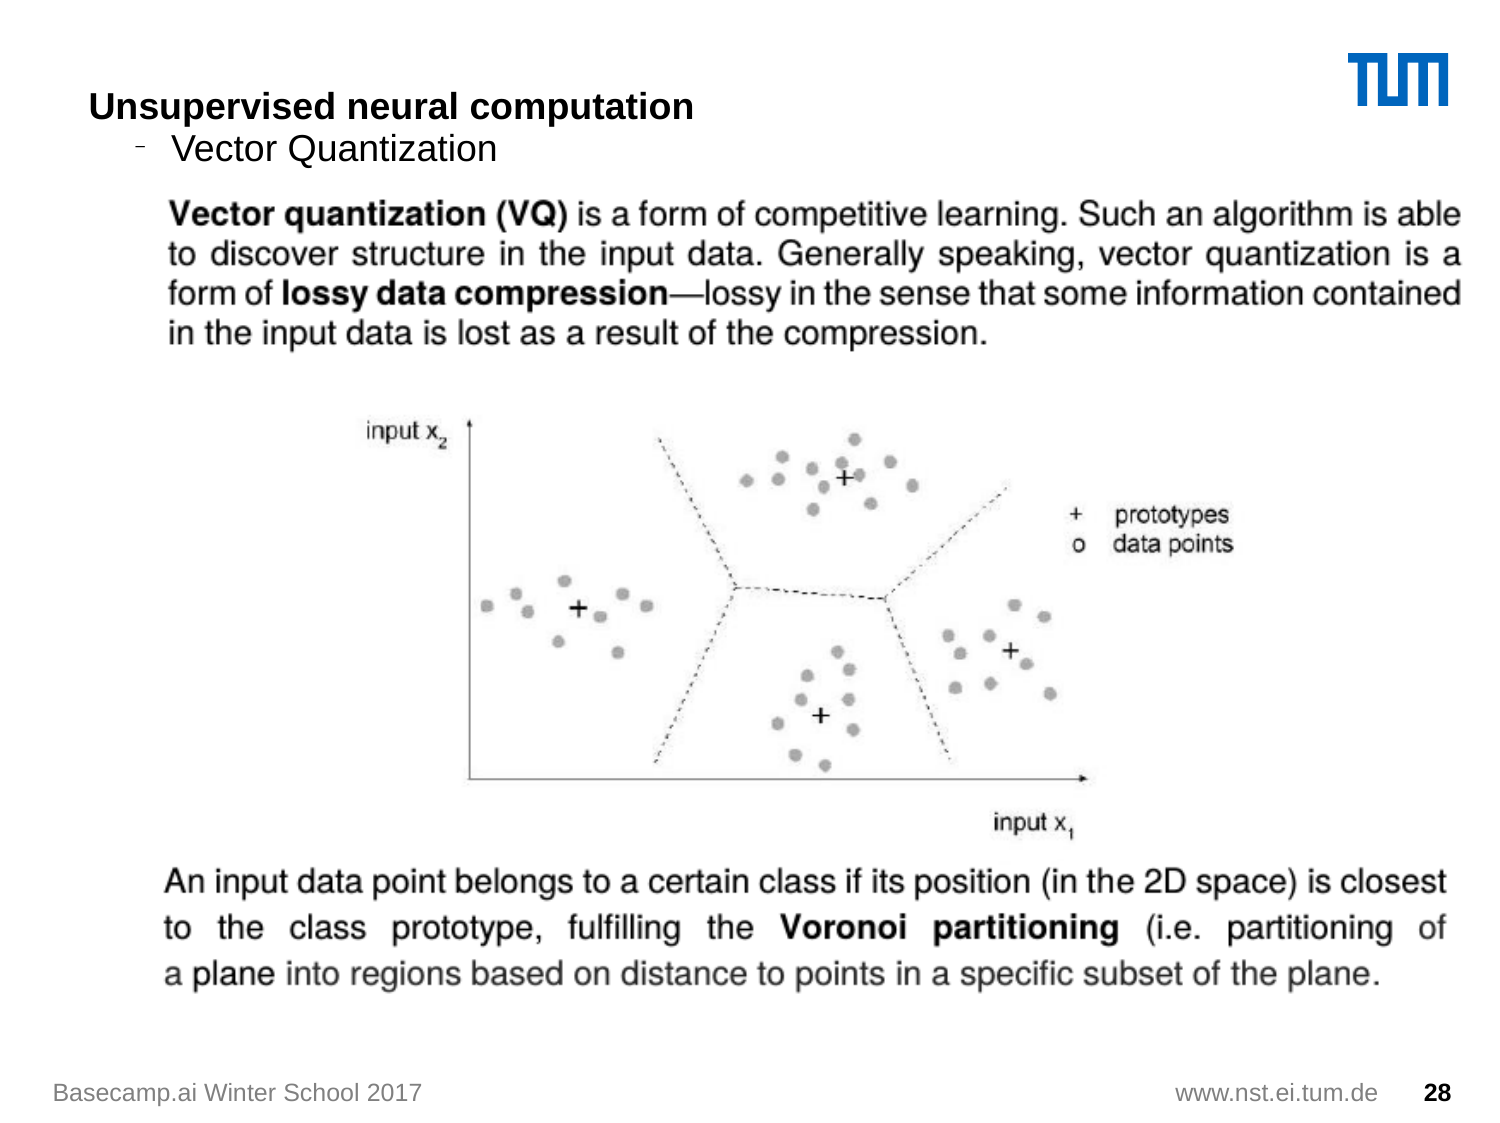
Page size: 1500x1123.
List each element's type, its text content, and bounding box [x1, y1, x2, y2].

picture [165, 188, 1478, 851]
picture [159, 859, 1459, 1016]
text_box Unsupervised neural computation Vector Quantization [73, 77, 733, 343]
